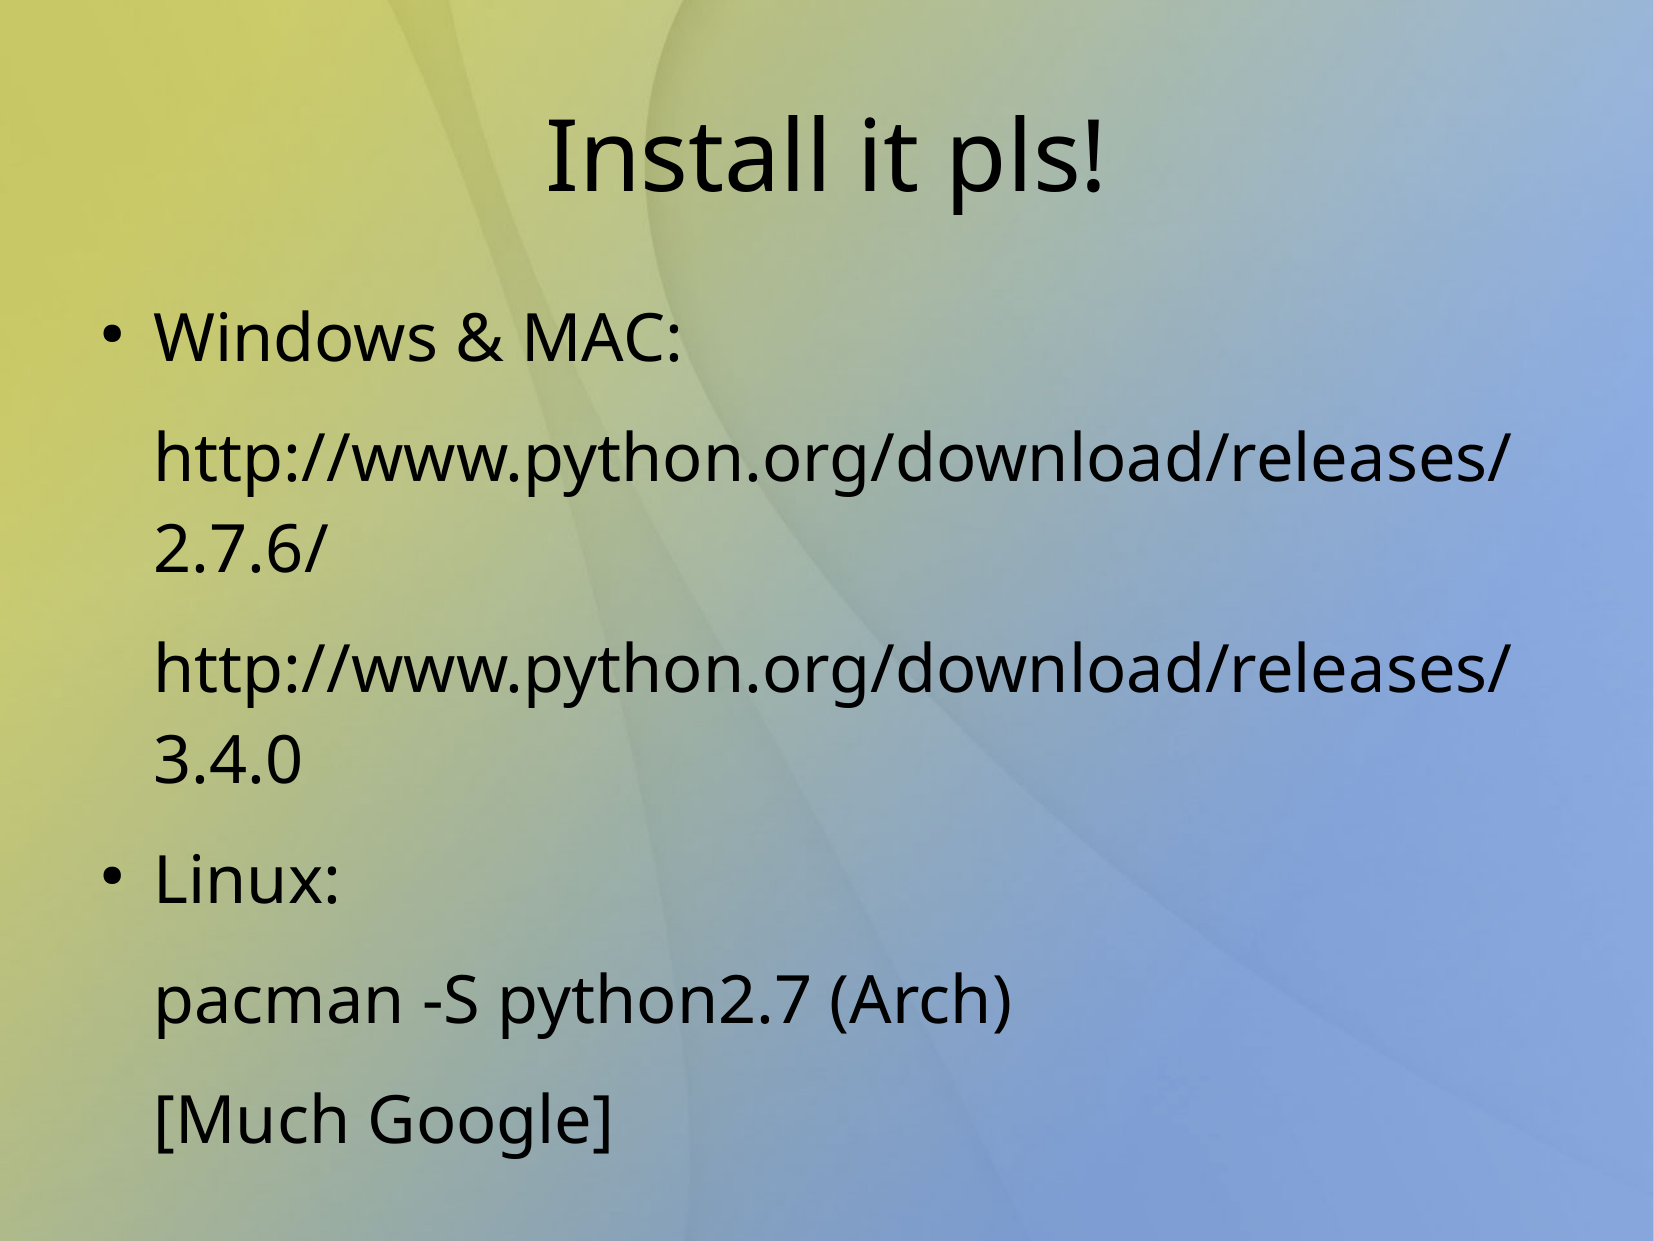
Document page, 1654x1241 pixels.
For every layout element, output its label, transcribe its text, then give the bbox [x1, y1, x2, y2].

list Windows & MAC: http://www.python.org/download/releases/2.7.6/ http://www.python.org/download/releases/3.4.0 Linux: pacman -S python2.7 (Arch) [Much Google] [82, 290, 1571, 1060]
picture [0, 0, 1654, 1241]
title Install it pls! [82, 49, 1571, 257]
